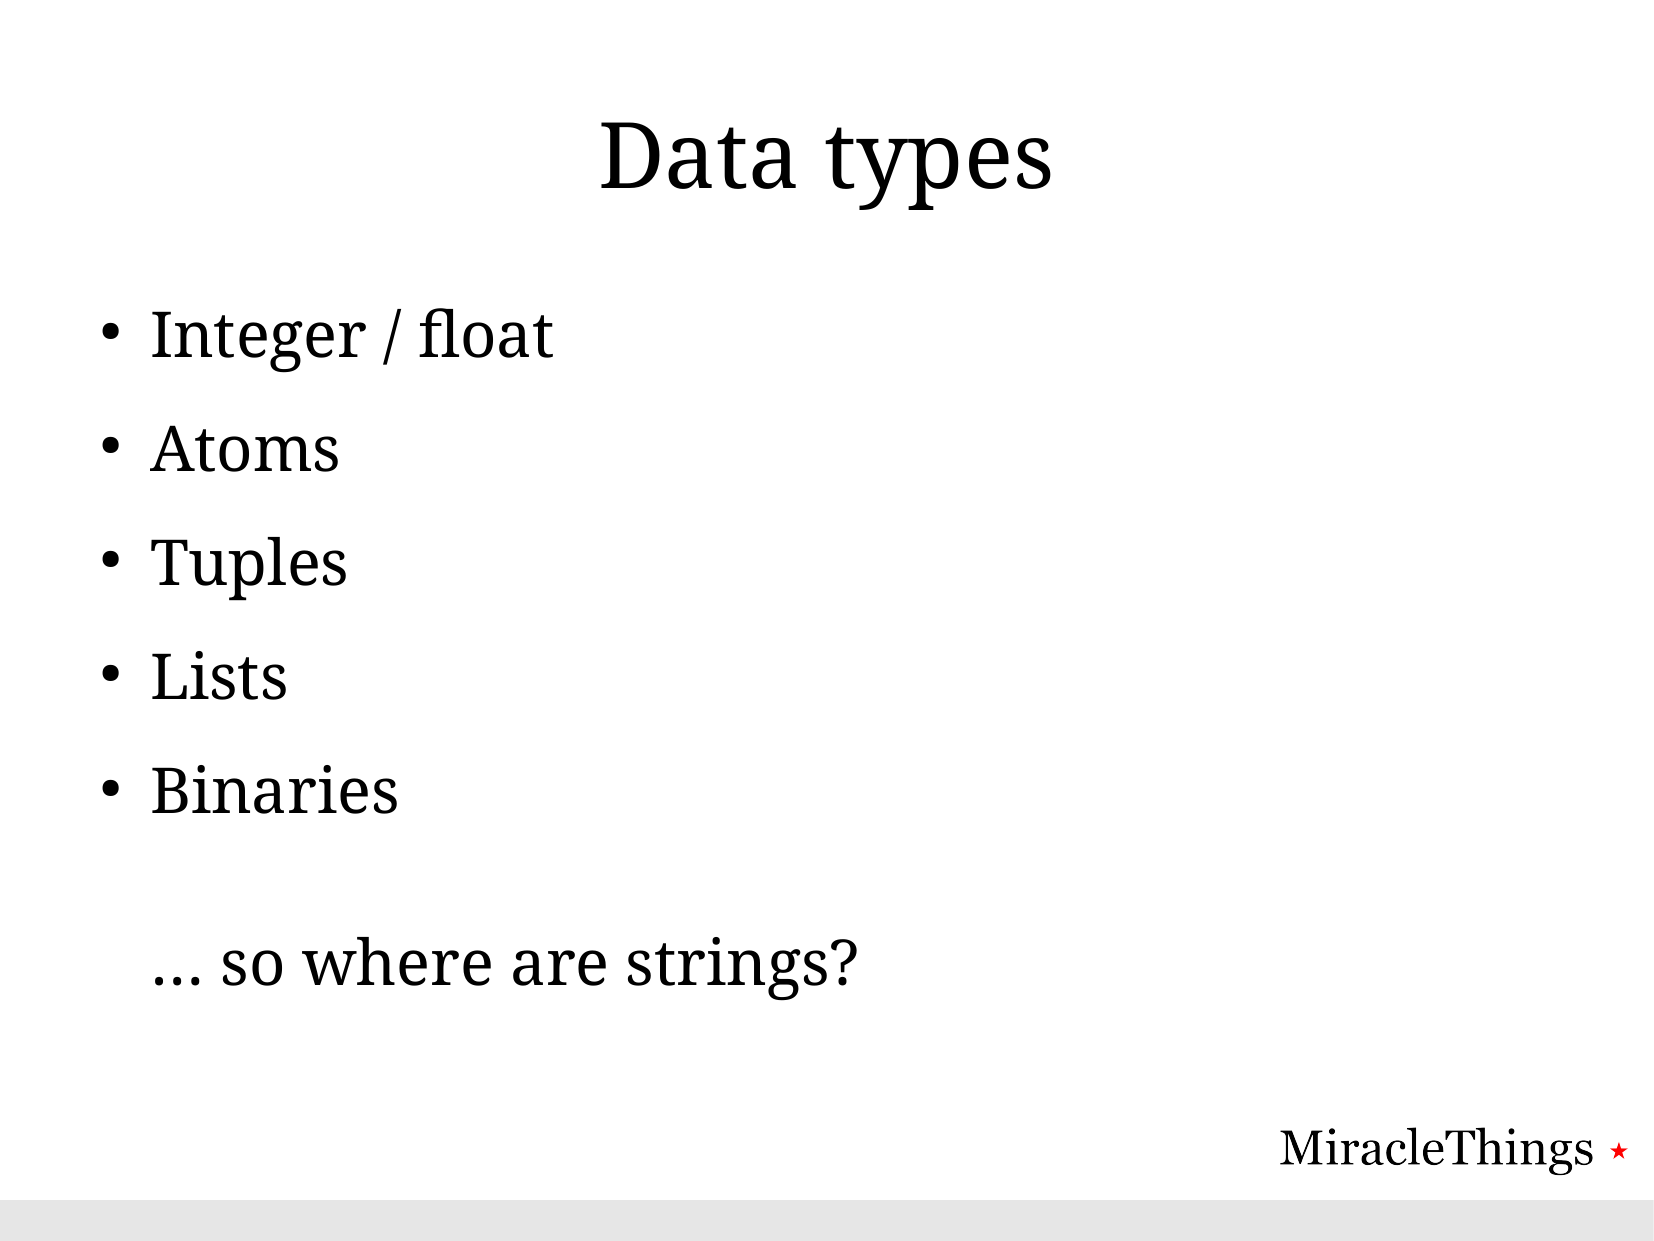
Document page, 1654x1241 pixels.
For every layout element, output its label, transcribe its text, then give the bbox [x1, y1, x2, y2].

picture [1248, 1054, 1654, 1200]
title Data types [82, 49, 1571, 257]
list Integer / float Atoms Tuples Lists Binaries … so where are strings? [82, 290, 1538, 1010]
